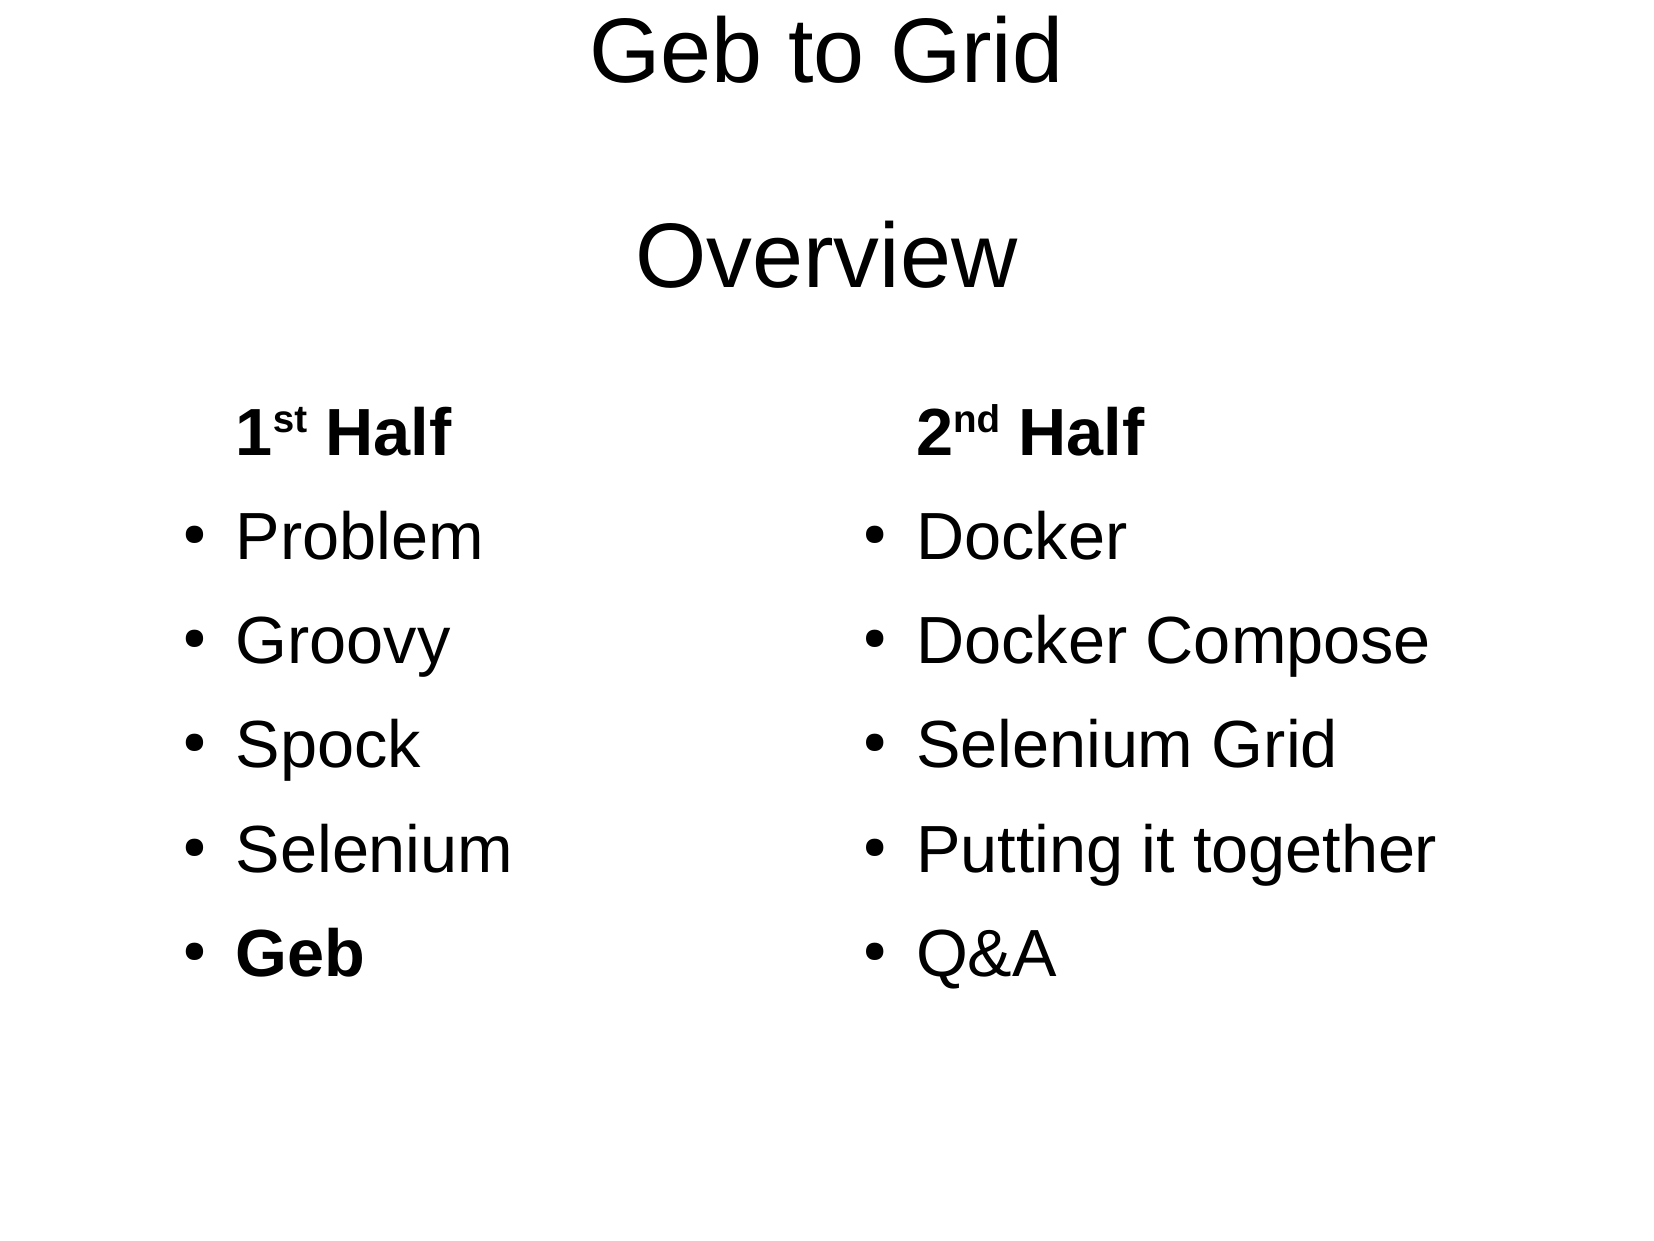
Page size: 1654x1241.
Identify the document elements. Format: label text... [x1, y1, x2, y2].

list 1st Half Problem Groovy Spock Selenium Geb [165, 290, 809, 1010]
list 2nd Half Docker Docker Compose Selenium Grid Putting it together Q&A [845, 290, 1572, 1010]
title Geb to Grid Overview [82, 0, 1571, 307]
